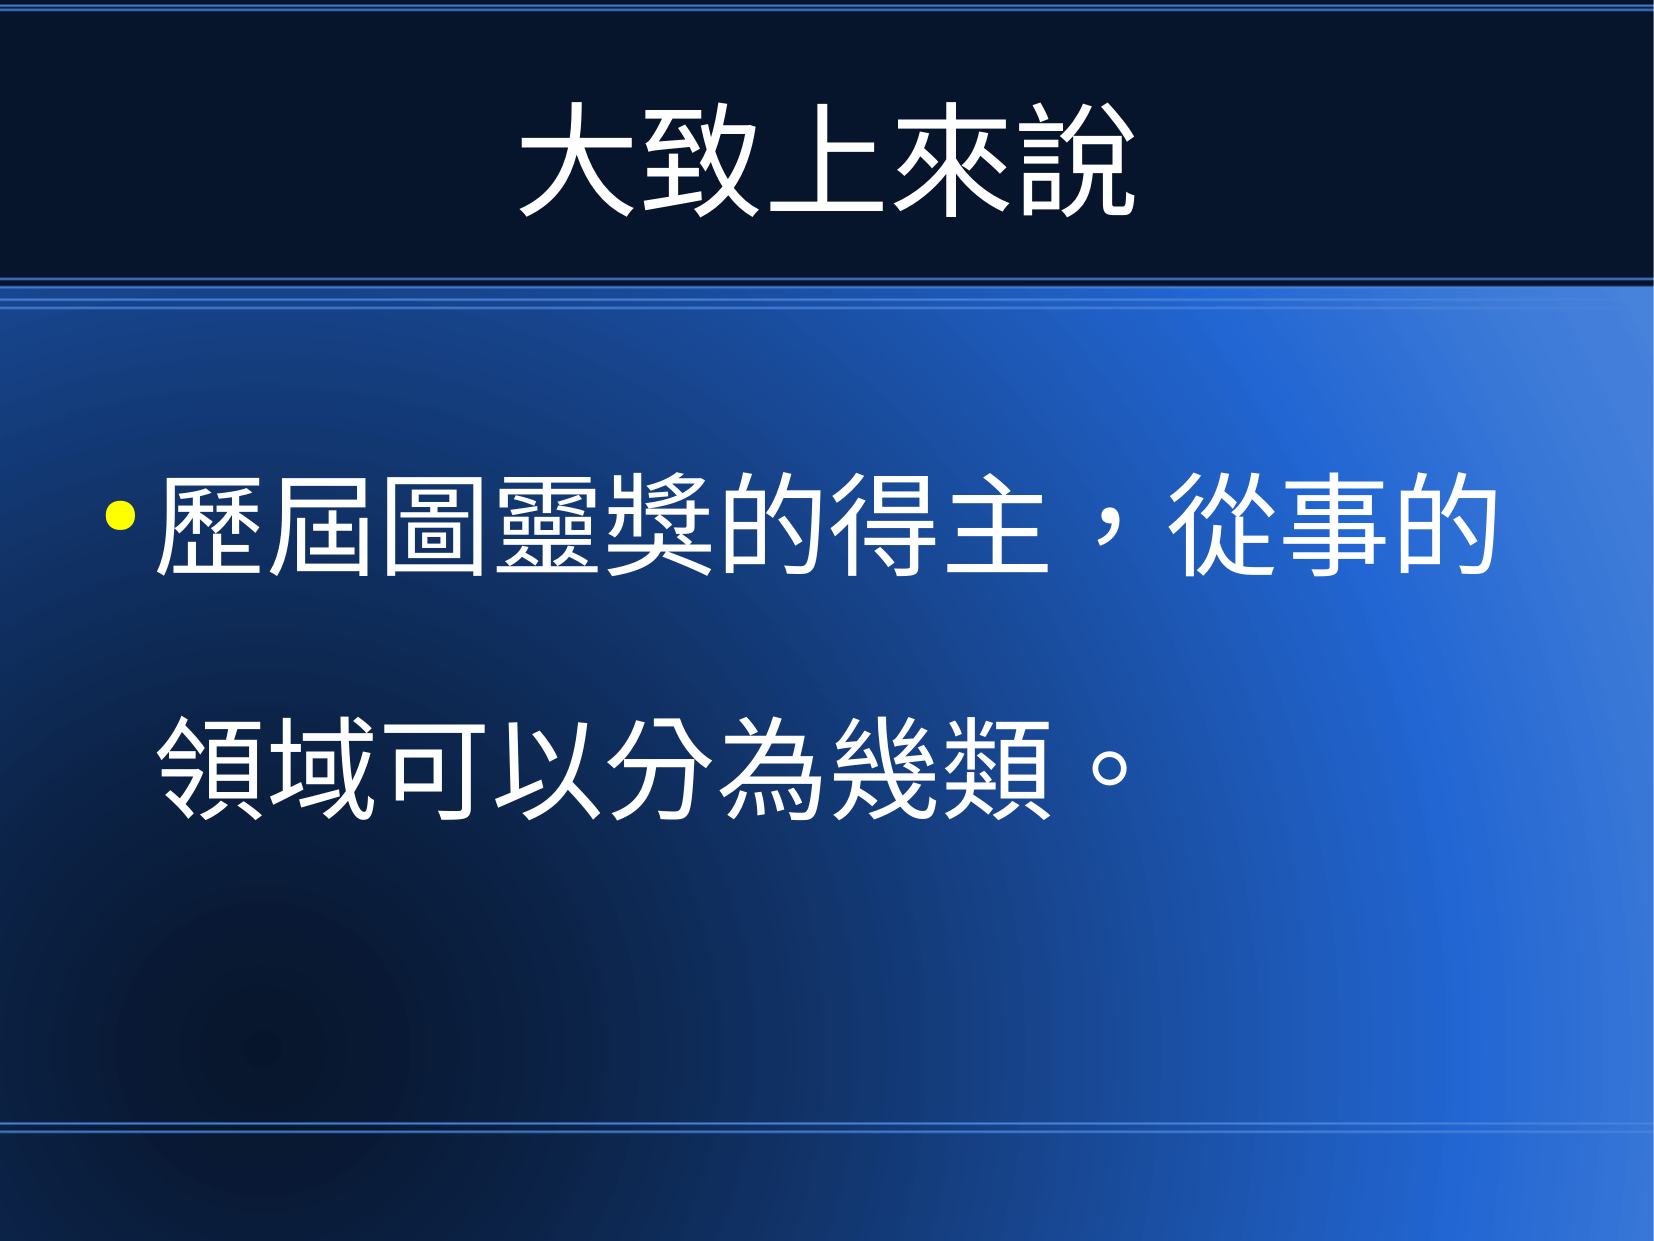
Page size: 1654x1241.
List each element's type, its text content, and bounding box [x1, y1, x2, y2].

picture [0, 0, 1654, 1241]
title 大致上來說 [82, 49, 1571, 257]
list 歷屆圖靈獎的得主，從事的領域可以分為幾類。 [82, 355, 1571, 1241]
